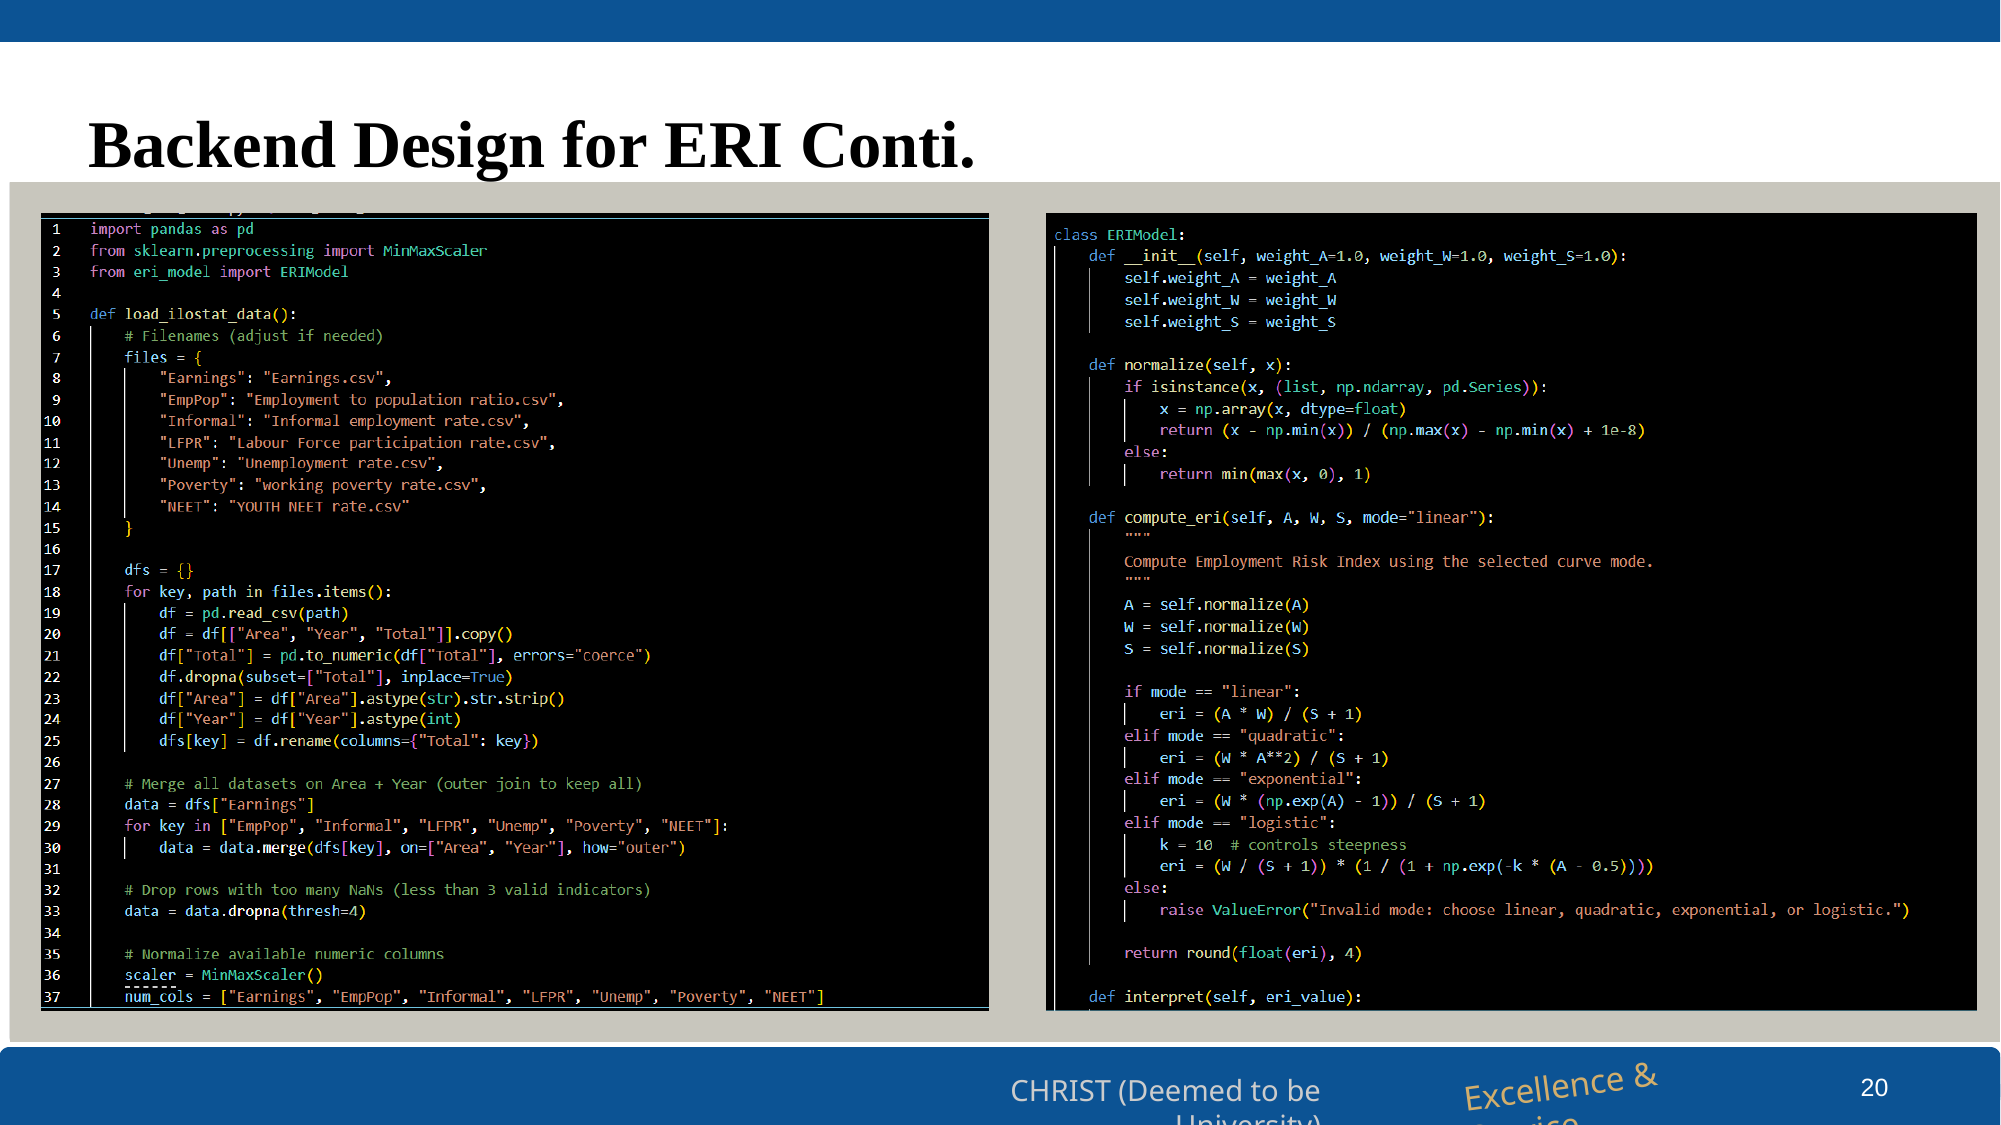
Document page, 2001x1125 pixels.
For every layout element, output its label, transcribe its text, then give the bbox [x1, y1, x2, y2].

picture [40, 213, 989, 1011]
title Backend Design for ERI Conti. [68, 80, 1932, 182]
picture [1045, 213, 1978, 1011]
text_box [1840, 1051, 1961, 1118]
